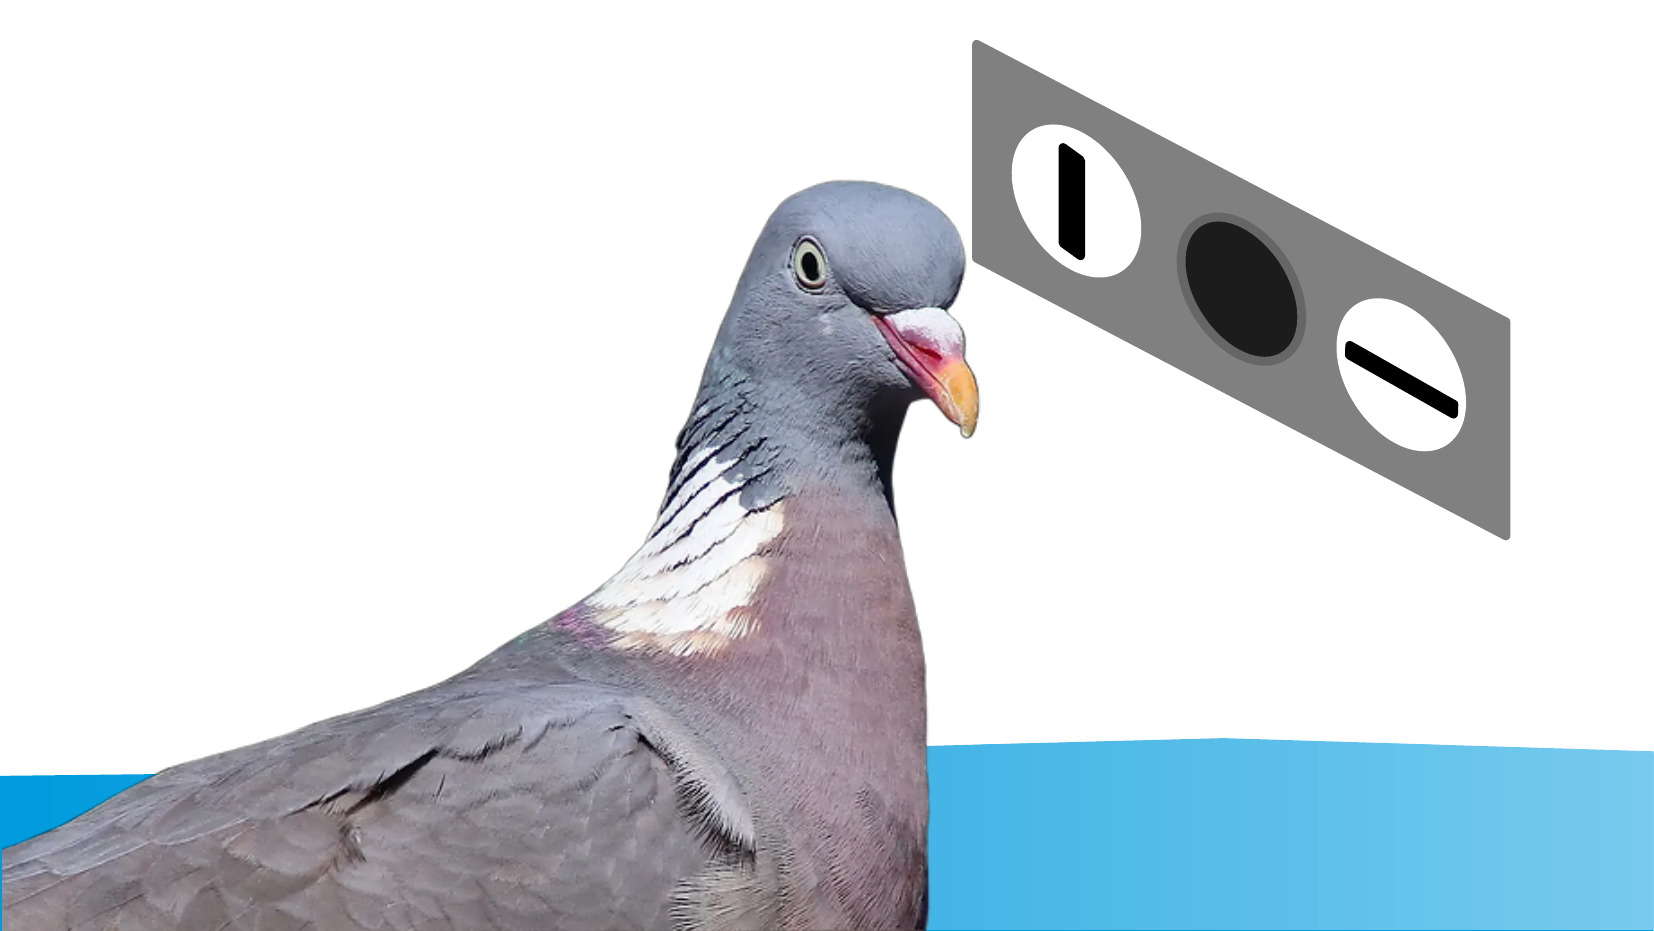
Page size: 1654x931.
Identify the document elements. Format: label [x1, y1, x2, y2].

text_box [976, 44, 1507, 536]
picture [2, 132, 1004, 931]
